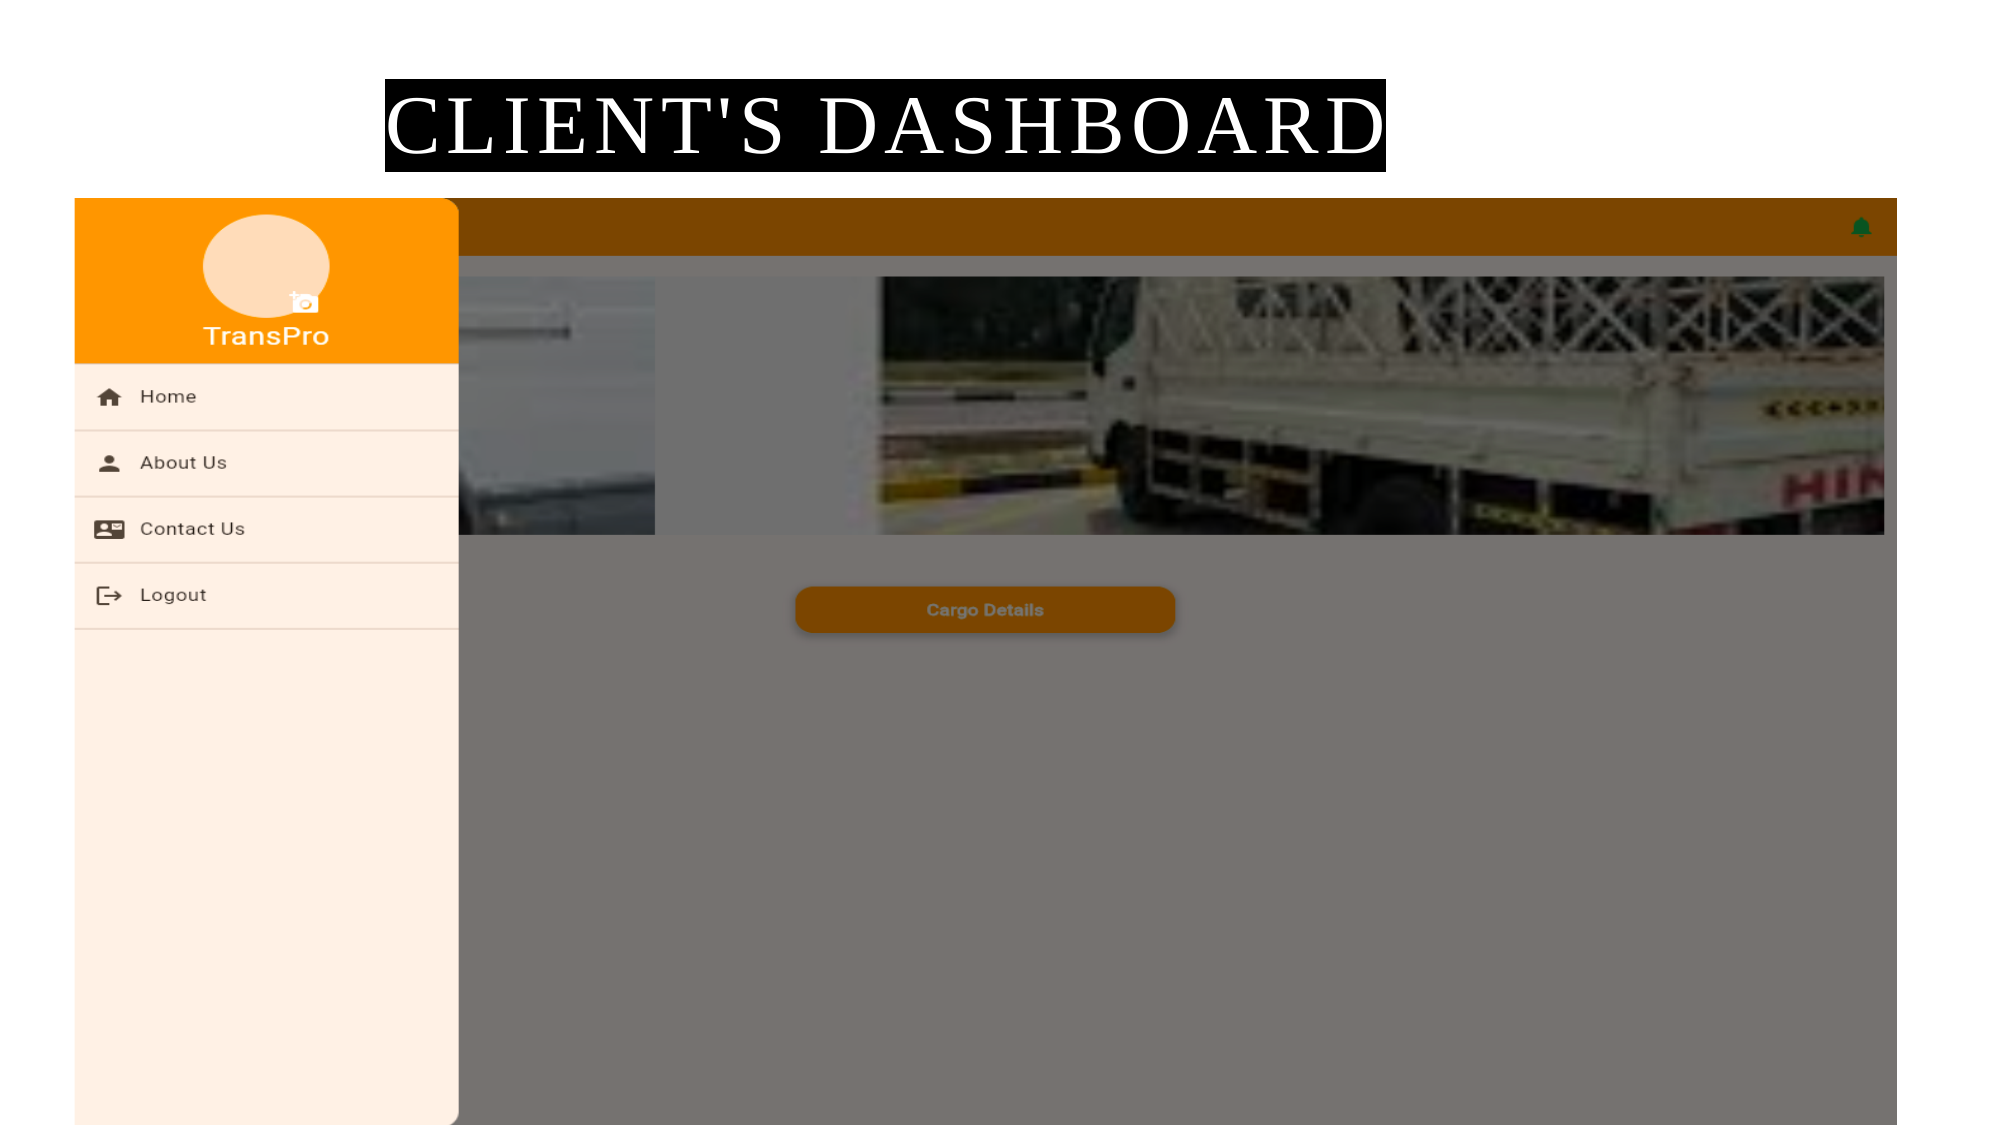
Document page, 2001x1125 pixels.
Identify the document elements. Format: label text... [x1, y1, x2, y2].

title Client's Dashboard [43, 0, 1729, 178]
picture [74, 175, 1916, 1125]
